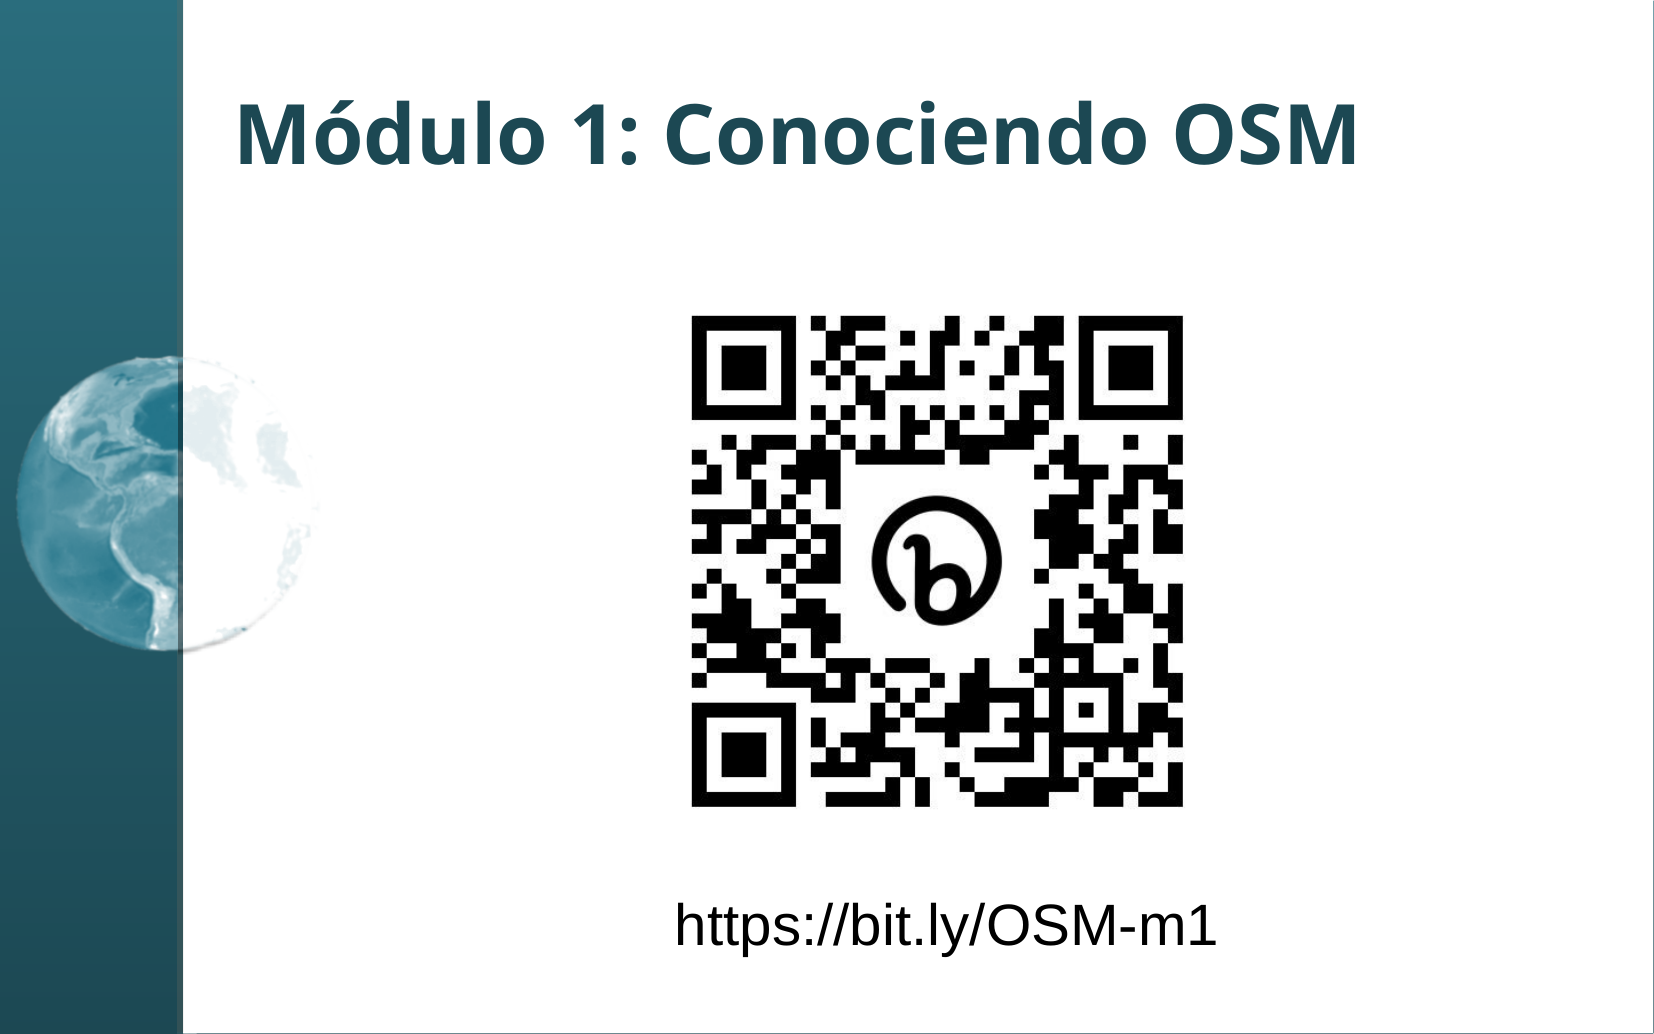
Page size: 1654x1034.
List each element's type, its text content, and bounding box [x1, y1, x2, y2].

title Módulo 1: Conociendo OSM [218, 45, 1576, 218]
text_box https://bit.ly/OSM-m1 [660, 885, 1261, 975]
picture [2, 345, 334, 665]
picture [645, 269, 1231, 856]
